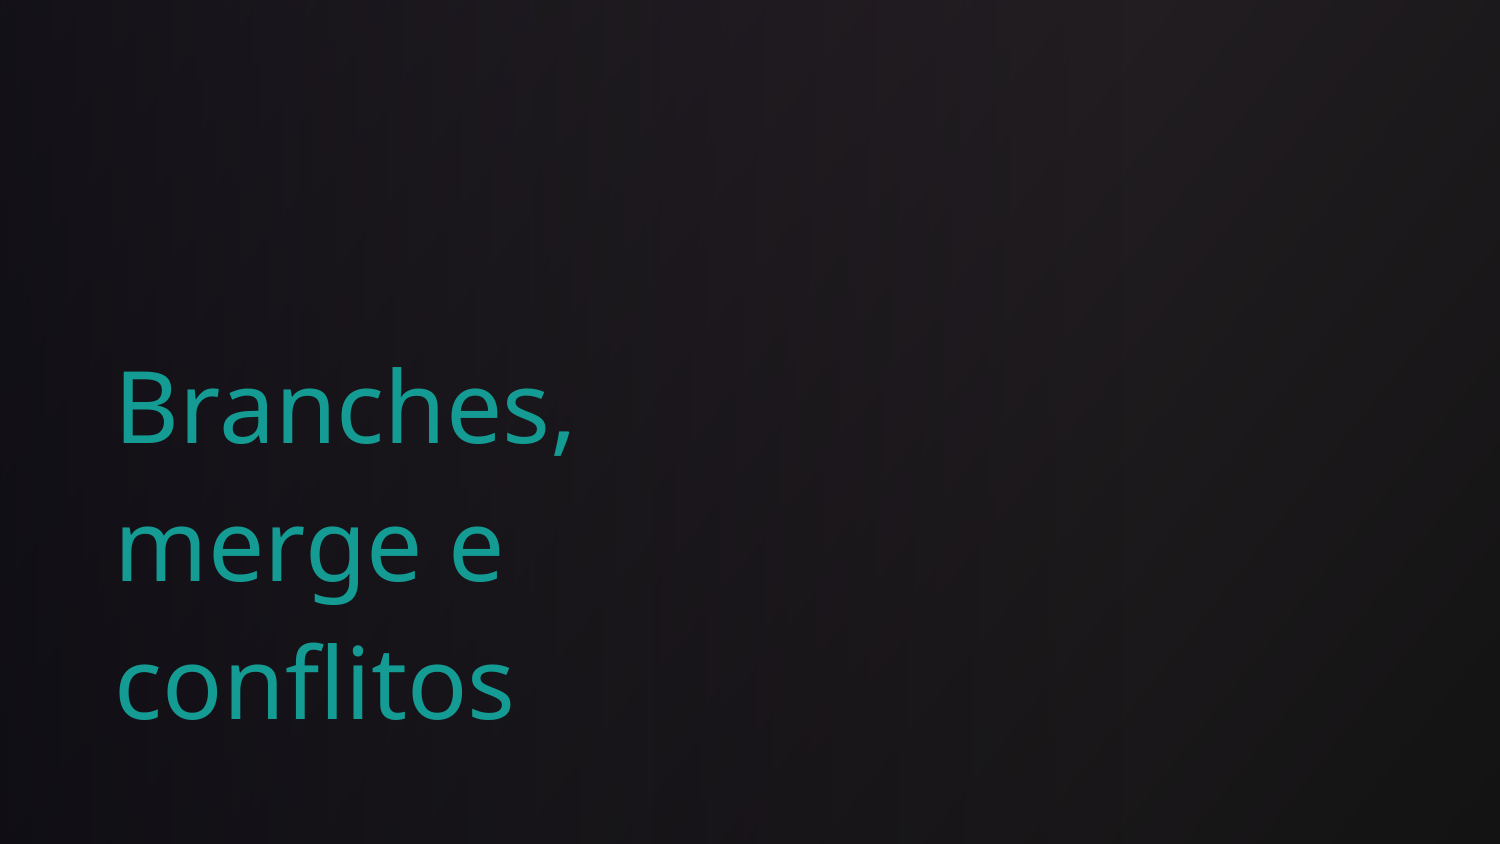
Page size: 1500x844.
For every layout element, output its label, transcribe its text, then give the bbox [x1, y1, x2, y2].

title Branches, merge e conflitos [99, 564, 750, 755]
picture [0, 0, 1500, 844]
